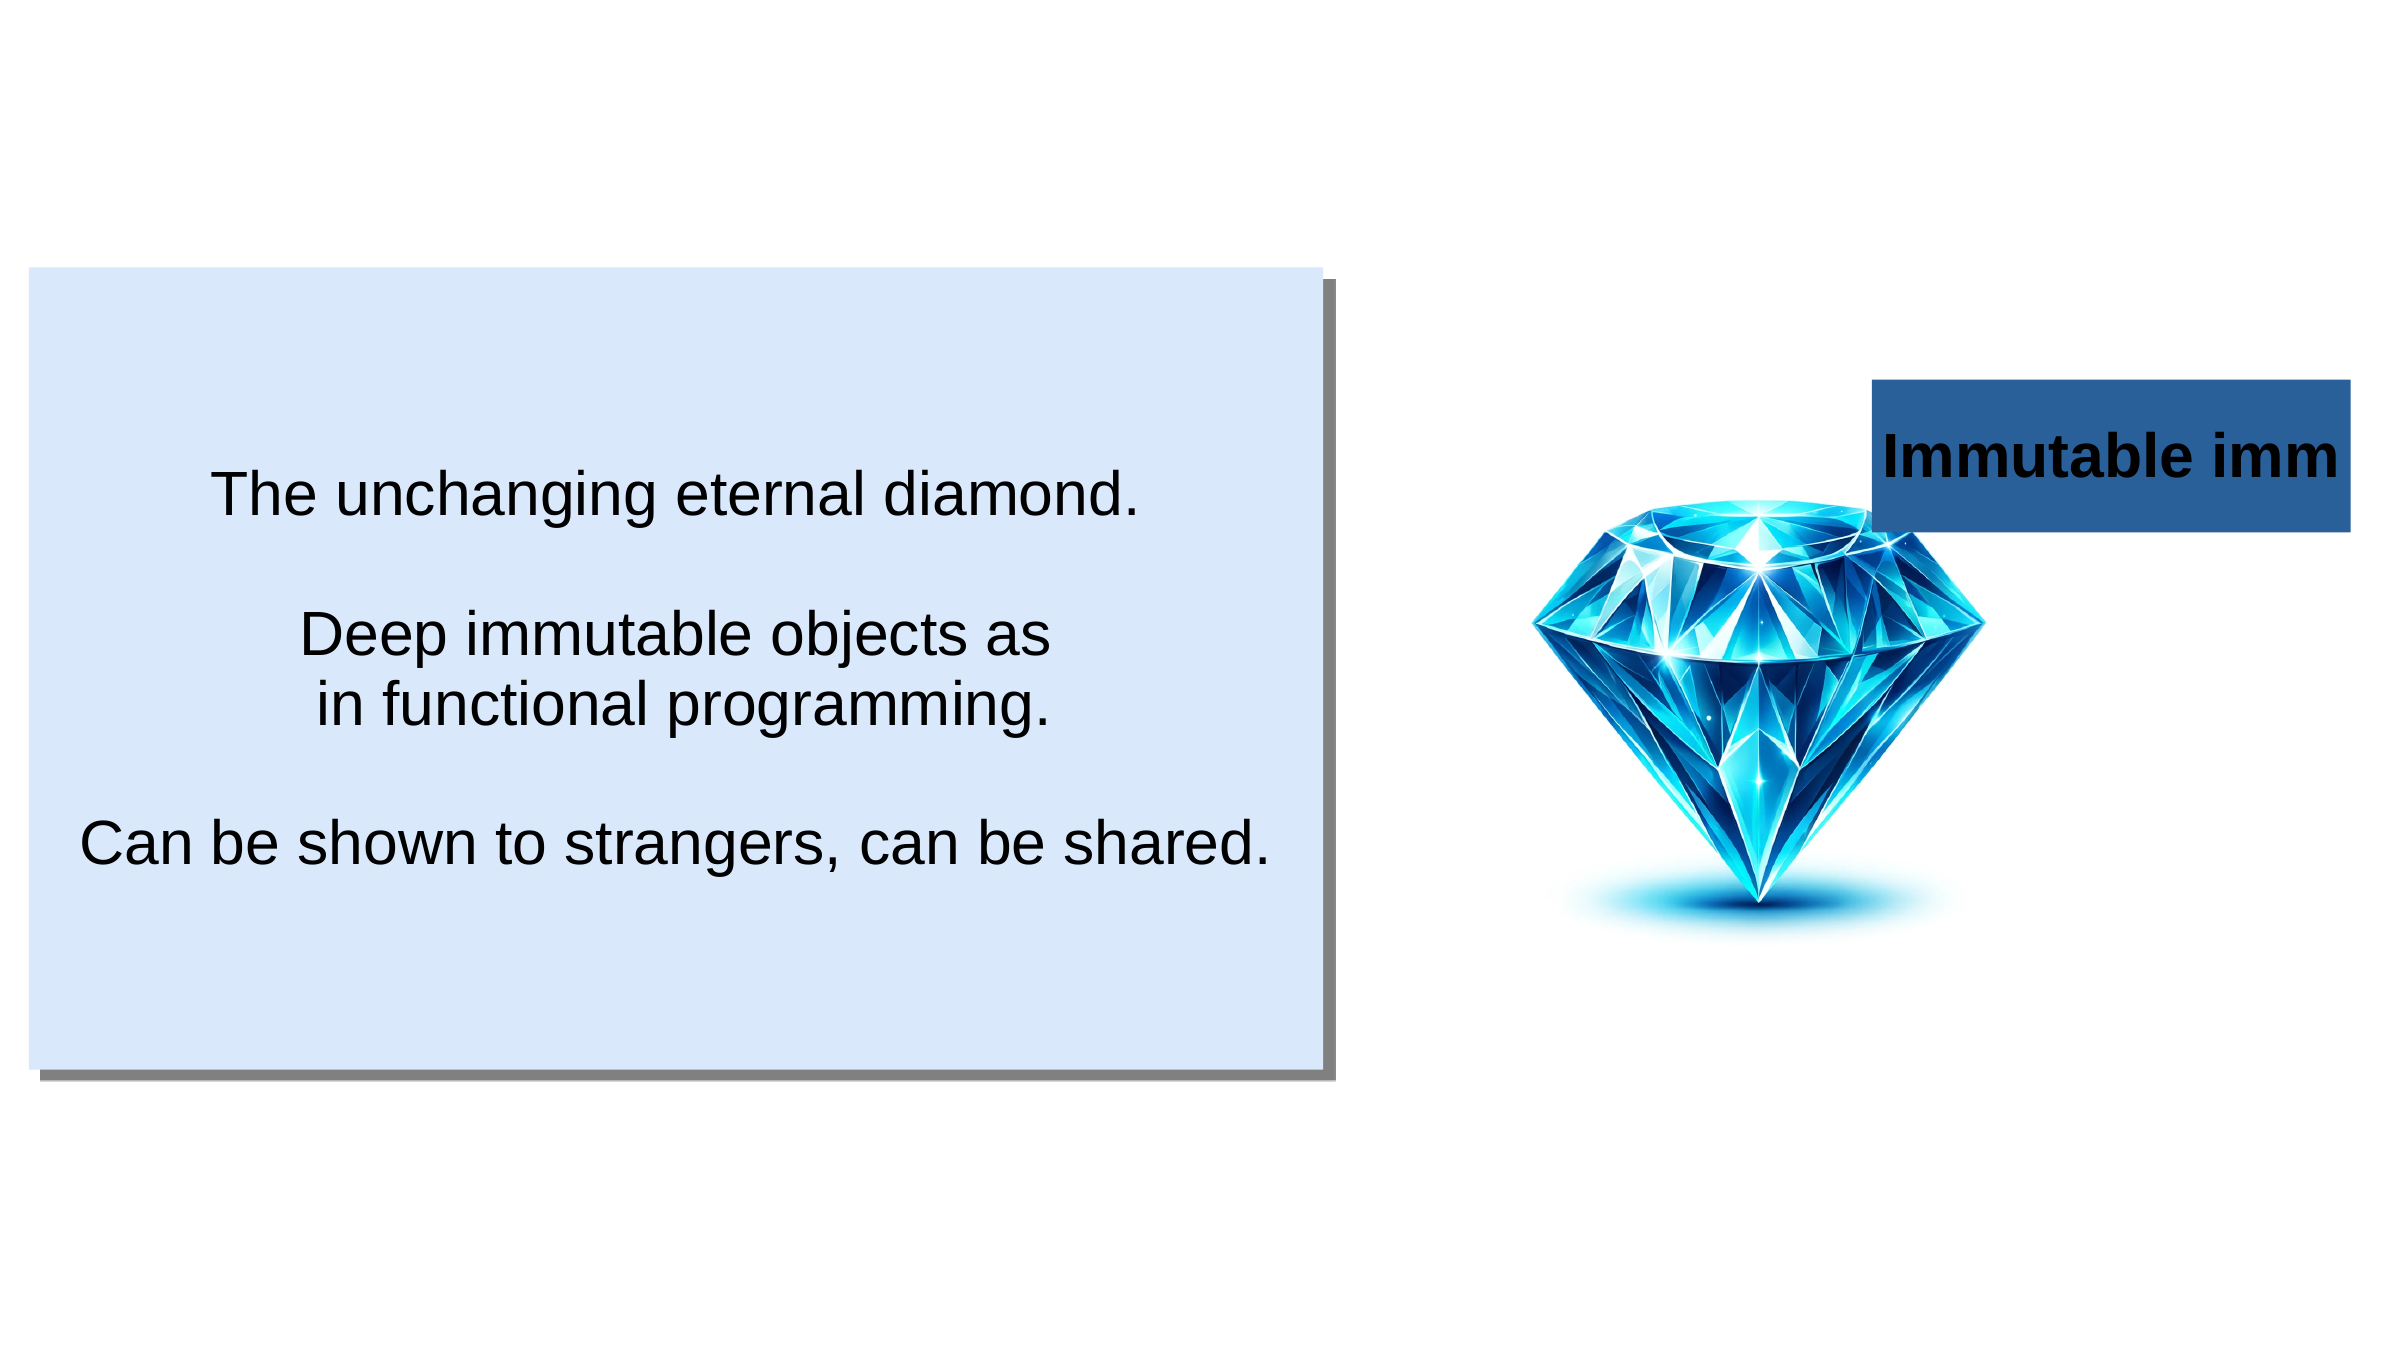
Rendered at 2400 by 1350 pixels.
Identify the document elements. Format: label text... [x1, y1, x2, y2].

picture [1476, 429, 2033, 986]
text_box Immutable imm [1871, 379, 2351, 533]
text_box The unchanging eternal diamond. Deep immutable objects as in functional programming. Can be shown to strangers, can be shared. [28, 267, 1324, 1070]
